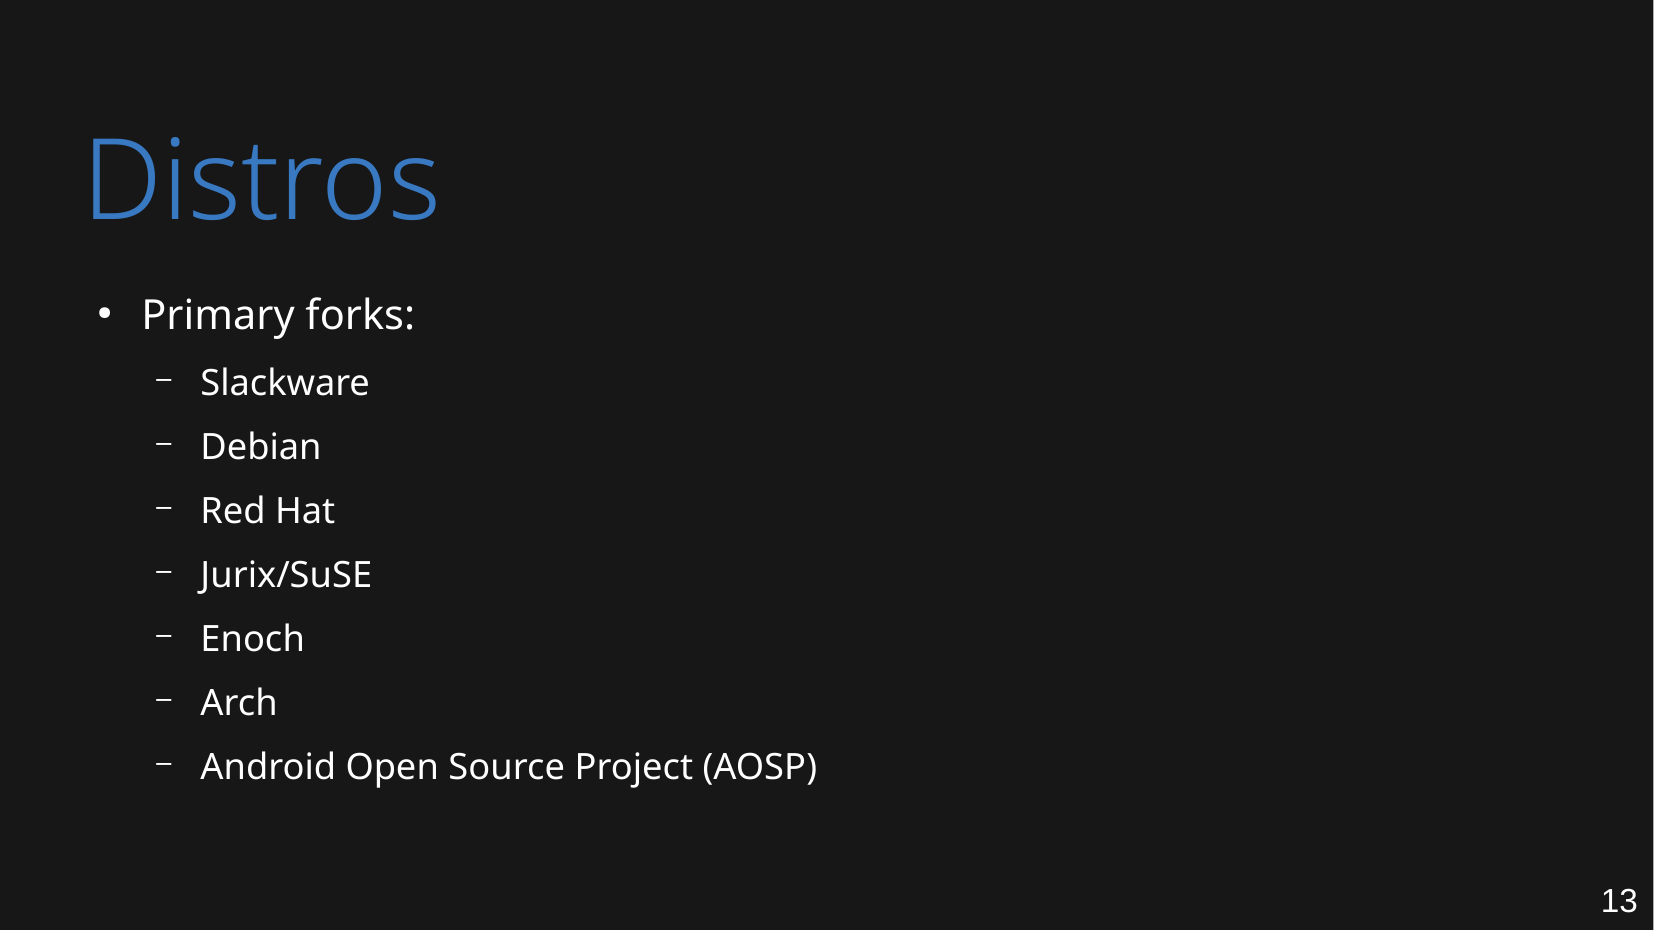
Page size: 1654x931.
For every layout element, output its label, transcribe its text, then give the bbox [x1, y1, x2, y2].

text_box <number> [1585, 874, 1654, 931]
list Primary forks: Slackware Debian Red Hat Jurix/SuSE Enoch Arch Android Open Source Project (AOSP) [82, 285, 1571, 795]
title Distros [82, 60, 1654, 253]
